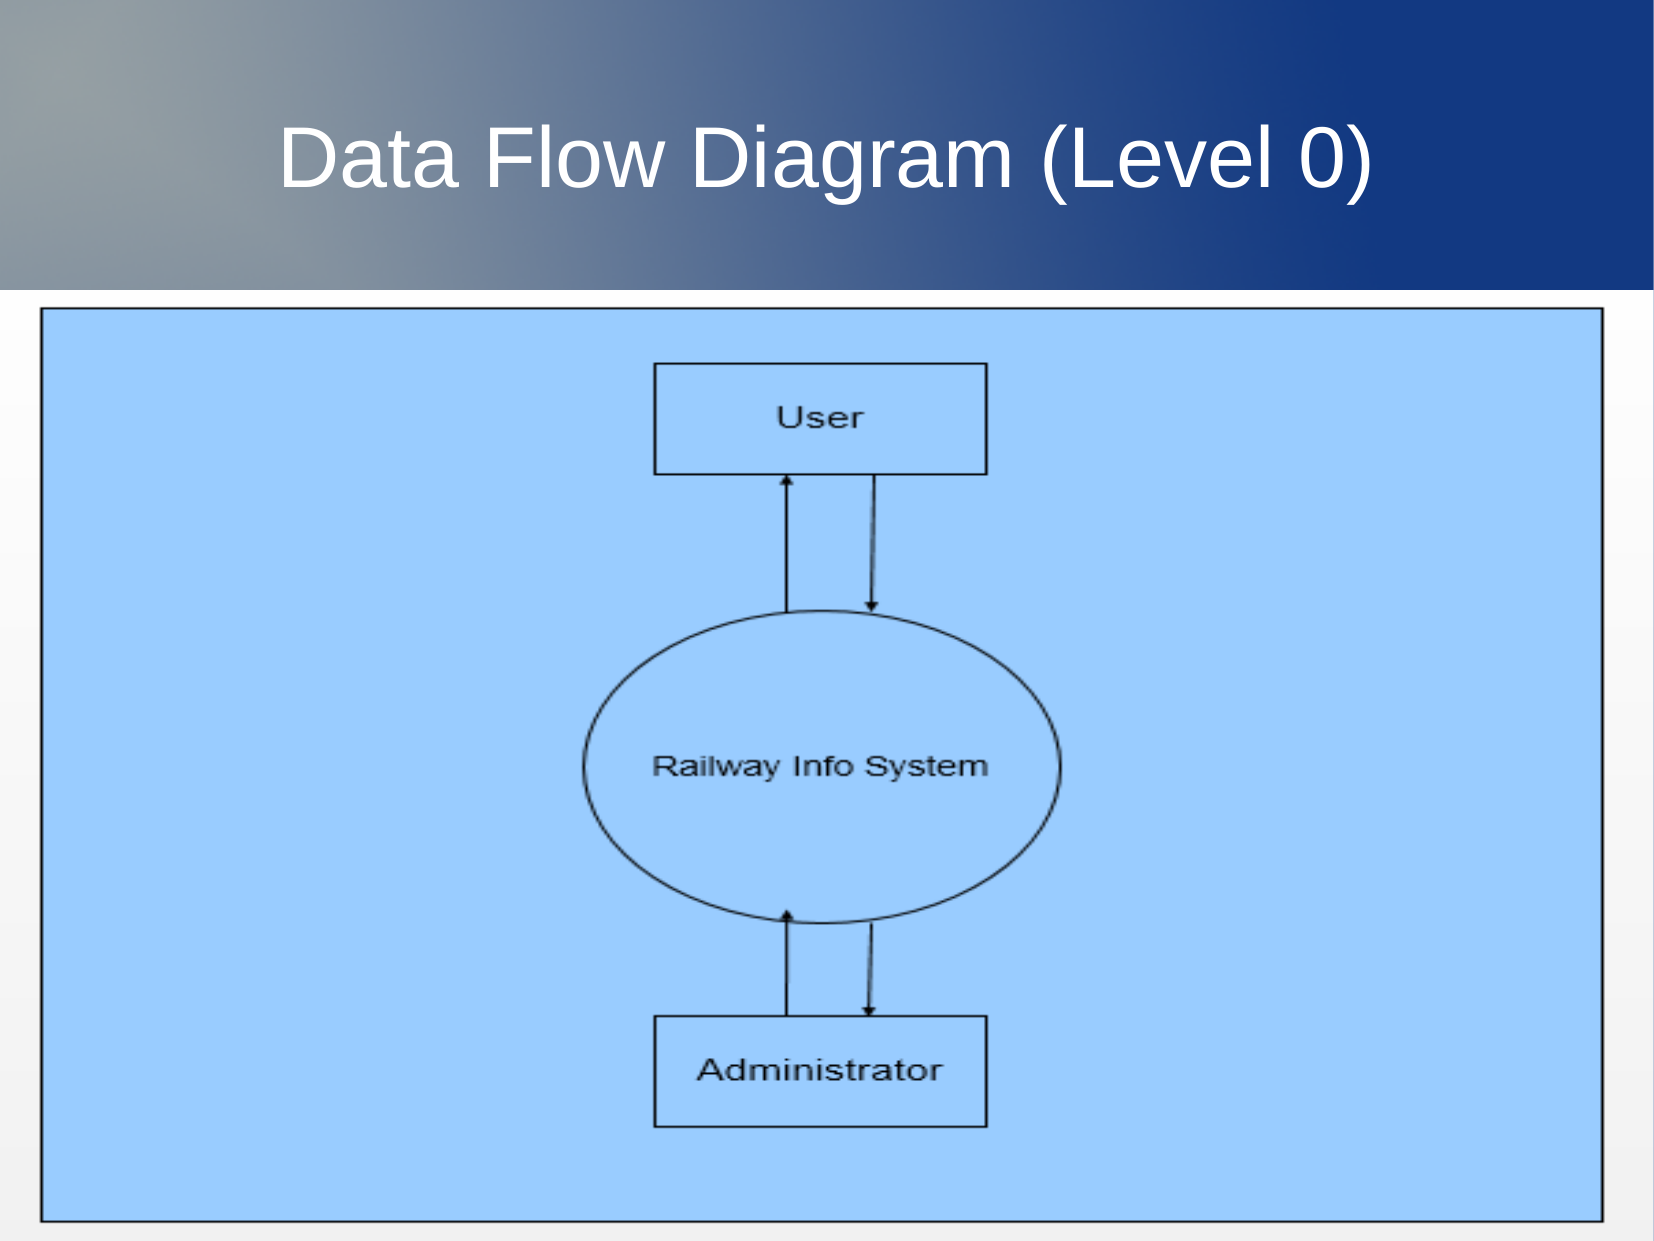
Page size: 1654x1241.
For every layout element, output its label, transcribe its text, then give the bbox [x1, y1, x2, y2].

picture [0, 290, 1654, 1241]
title Data Flow Diagram (Level 0) [82, 49, 1571, 257]
